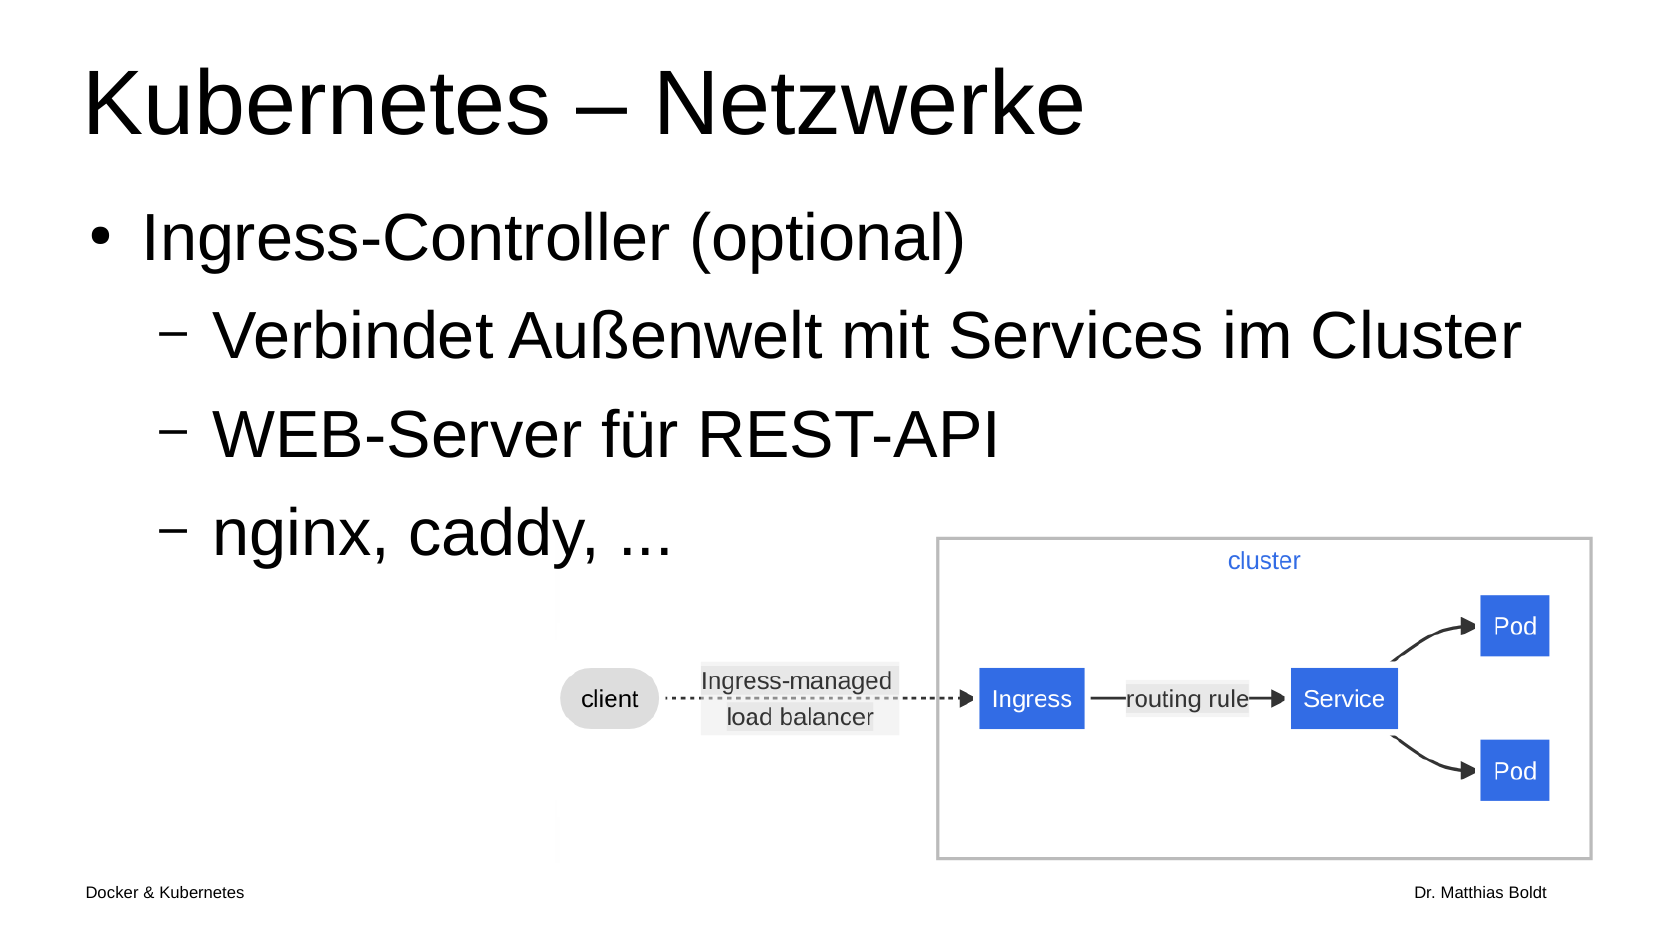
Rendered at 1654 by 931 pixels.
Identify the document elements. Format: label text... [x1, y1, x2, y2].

text_box Docker & Kubernetes Dr. Matthias Boldt [70, 875, 1563, 910]
list Ingress-Controller (optional) Verbindet Außenwelt mit Services im Cluster WEB-Server für REST-API nginx, caddy, ... [70, 199, 1560, 845]
picture [555, 531, 1595, 863]
title Kubernetes – Netzwerke [82, 25, 1571, 181]
